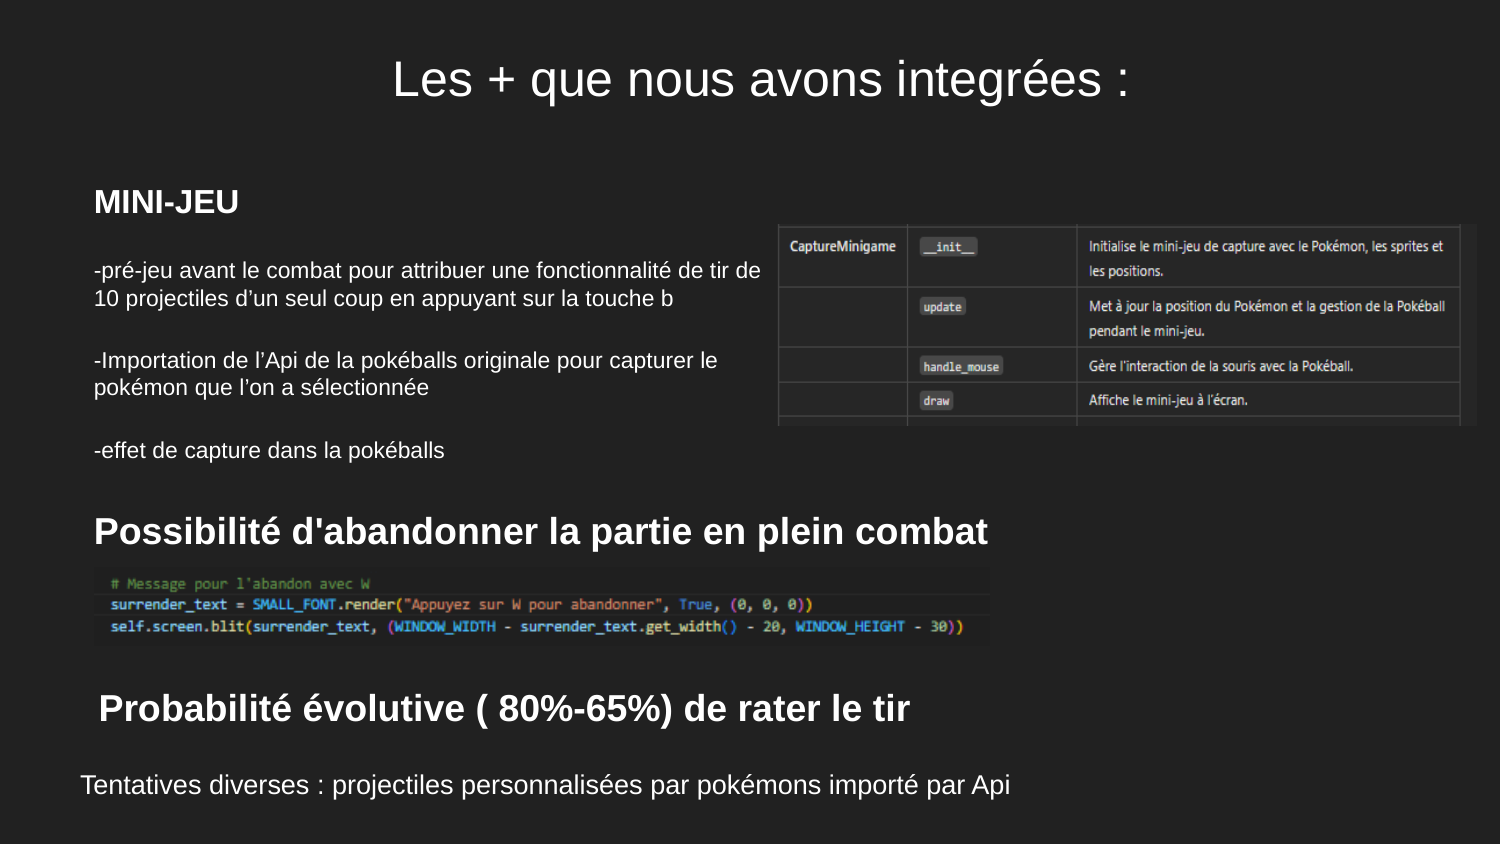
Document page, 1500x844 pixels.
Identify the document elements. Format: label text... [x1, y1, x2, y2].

text_box Possibilité d'abandonner la partie en plein combat [78, 491, 1118, 567]
text_box Les + que nous avons integrées : [271, 31, 1252, 224]
text_box Probabilité évolutive ( 80%-65%) de rater le tir [83, 668, 1123, 745]
picture [94, 567, 990, 646]
text_box Tentatives diverses : projectiles personnalisées par pokémons importé par Api [64, 752, 1430, 815]
picture [777, 224, 1477, 426]
text_box MINI-JEU -pré-jeu avant le combat pour attribuer une fonctionnalité de tir de 10 projectiles d’un seul coup en appuyant sur la touche b -Importation de l’Api de la pokéballs originale pour capturer le pokémon que l’on a sélectionnée -effet de capture dans la pokéballs [78, 165, 778, 491]
